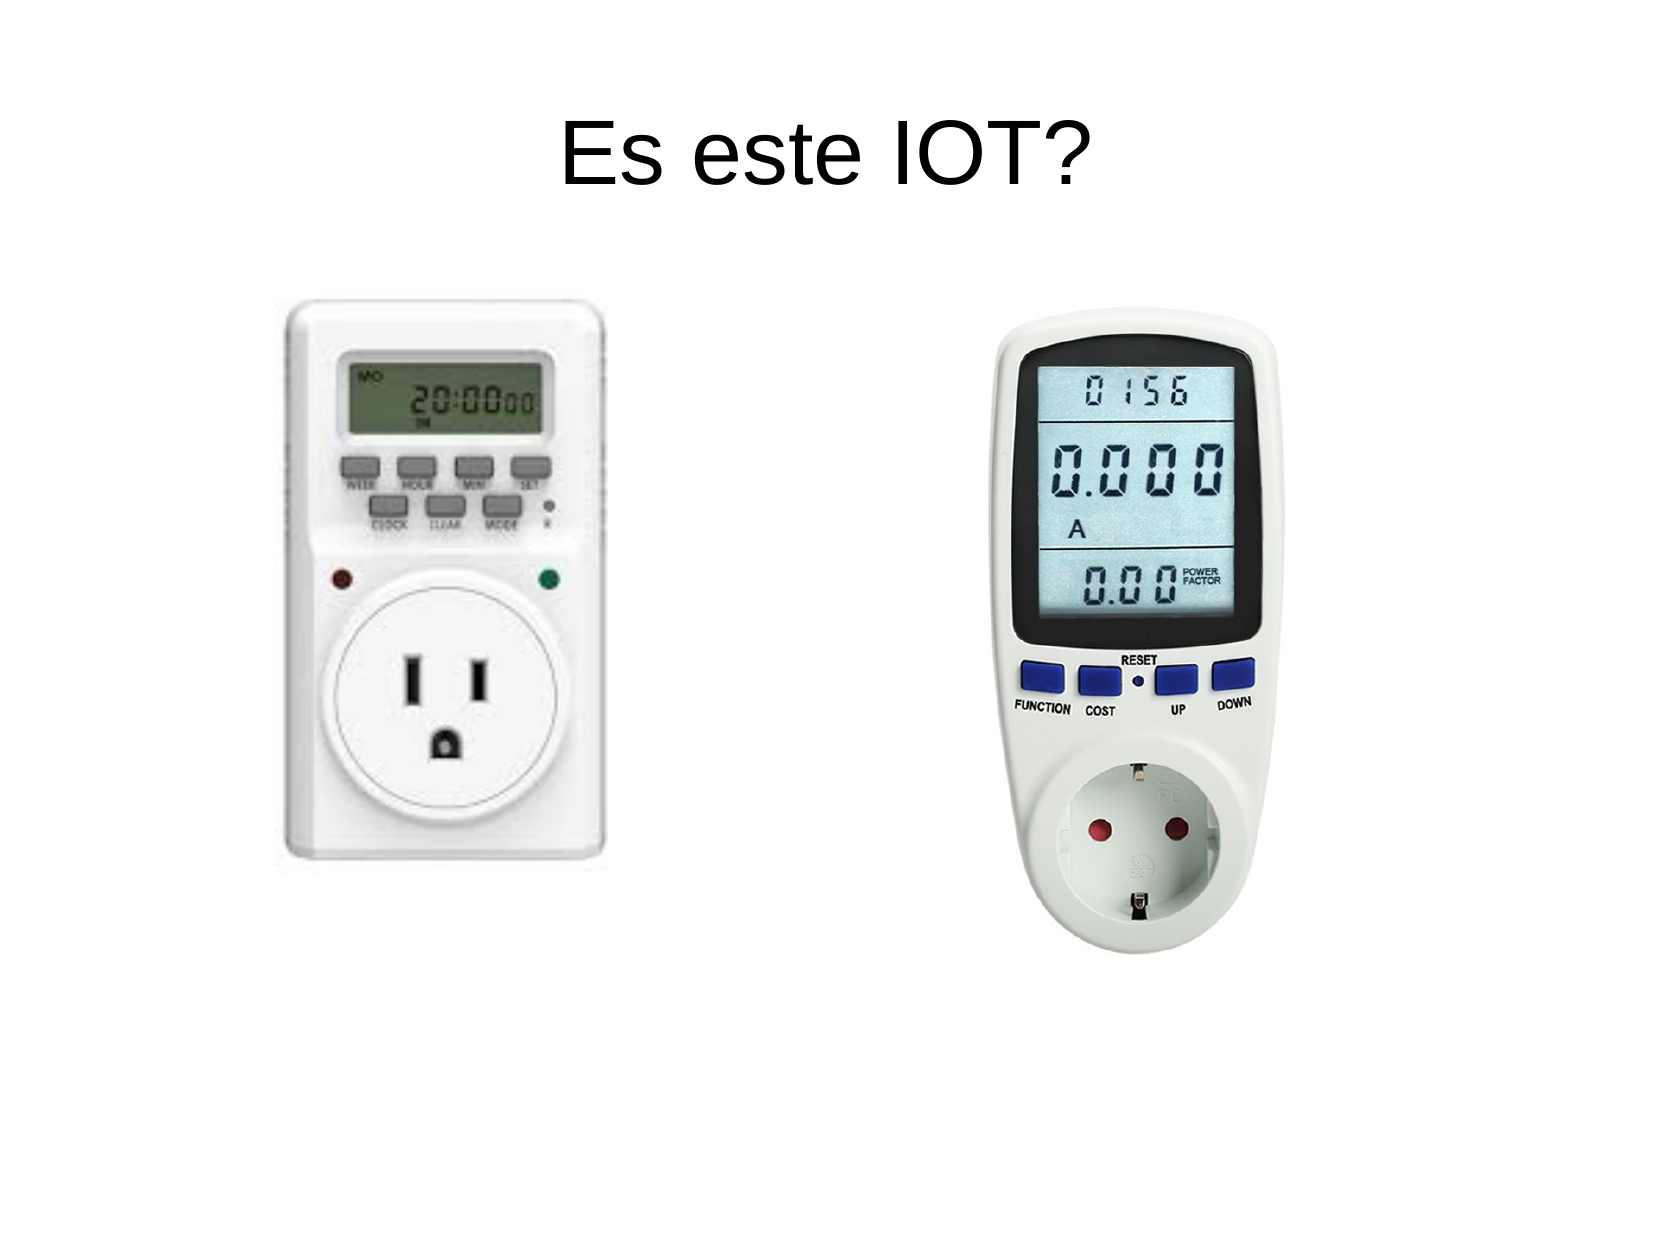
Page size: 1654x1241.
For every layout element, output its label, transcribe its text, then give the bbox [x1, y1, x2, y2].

picture [795, 284, 1486, 976]
title Es este IOT? [82, 49, 1571, 257]
picture [143, 278, 766, 901]
